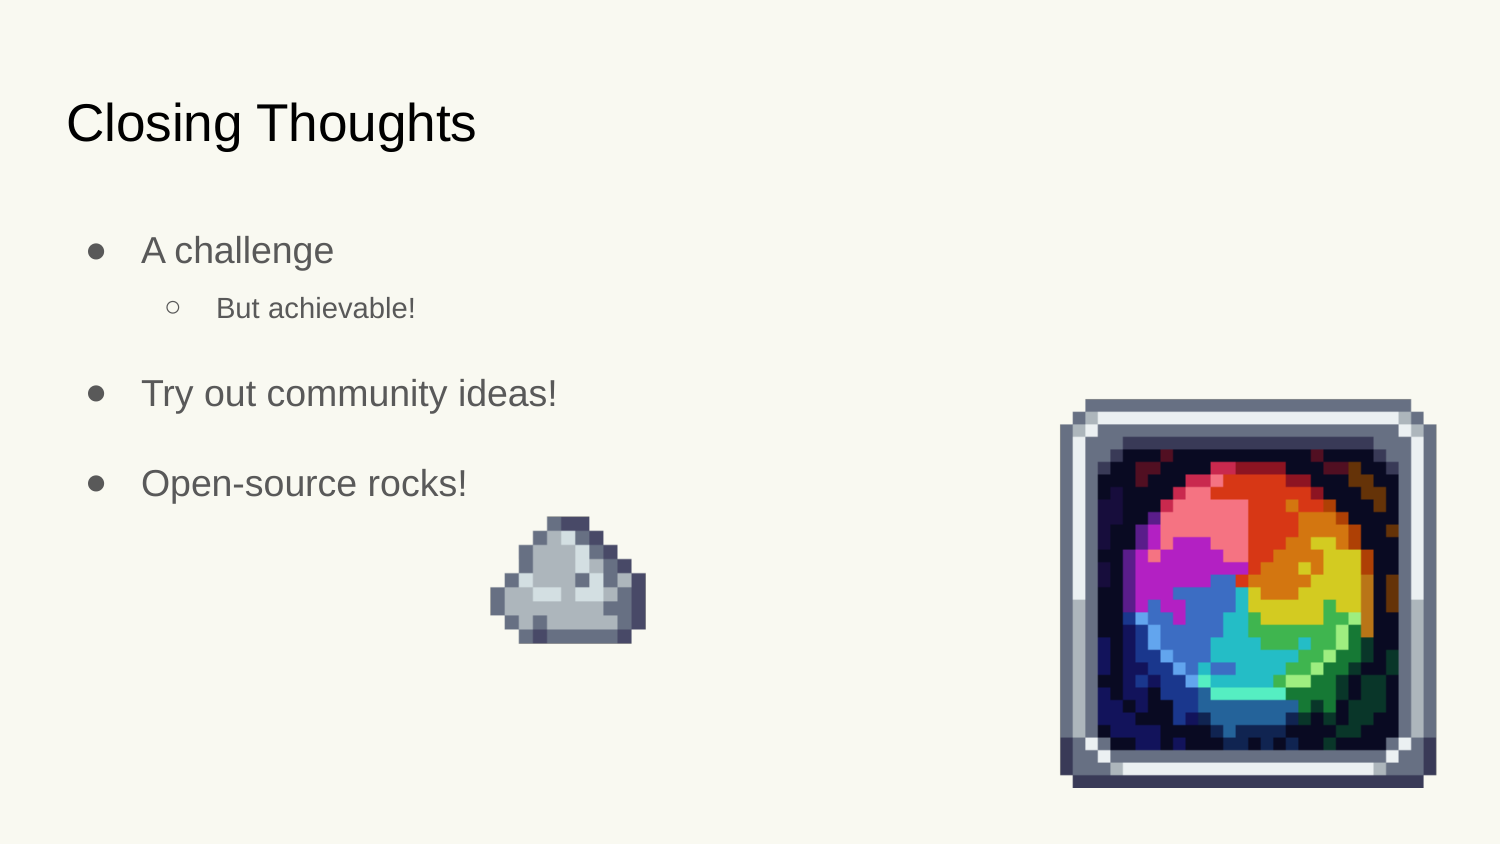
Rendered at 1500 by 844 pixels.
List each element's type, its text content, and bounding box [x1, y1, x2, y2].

picture [1048, 387, 1449, 788]
title Closing Thoughts [51, 72, 1449, 167]
list A challenge But achievable! Try out community ideas! Open-source rocks! [51, 189, 1449, 750]
picture [350, 362, 801, 813]
